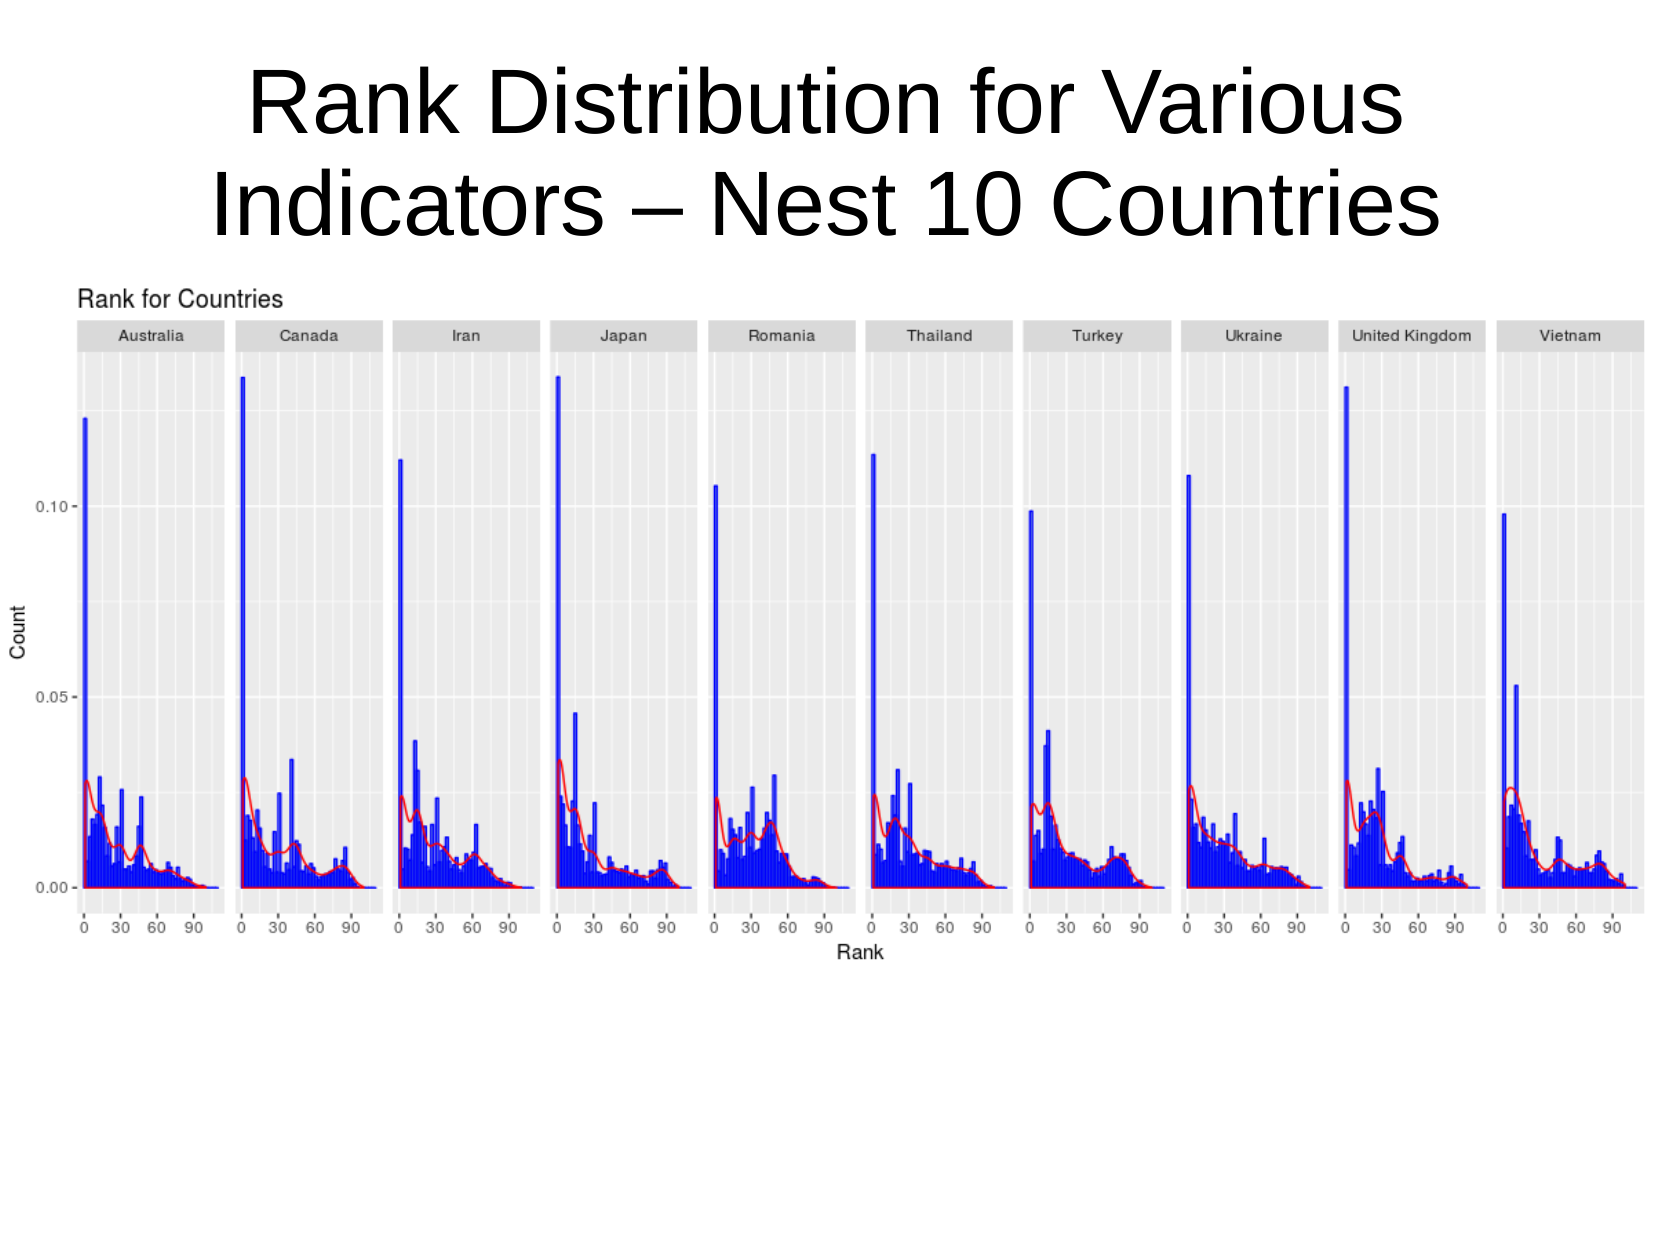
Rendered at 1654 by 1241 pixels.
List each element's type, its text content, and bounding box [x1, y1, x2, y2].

picture [0, 279, 1654, 969]
title Rank Distribution for Various Indicators – Nest 10 Countries [82, 49, 1571, 257]
